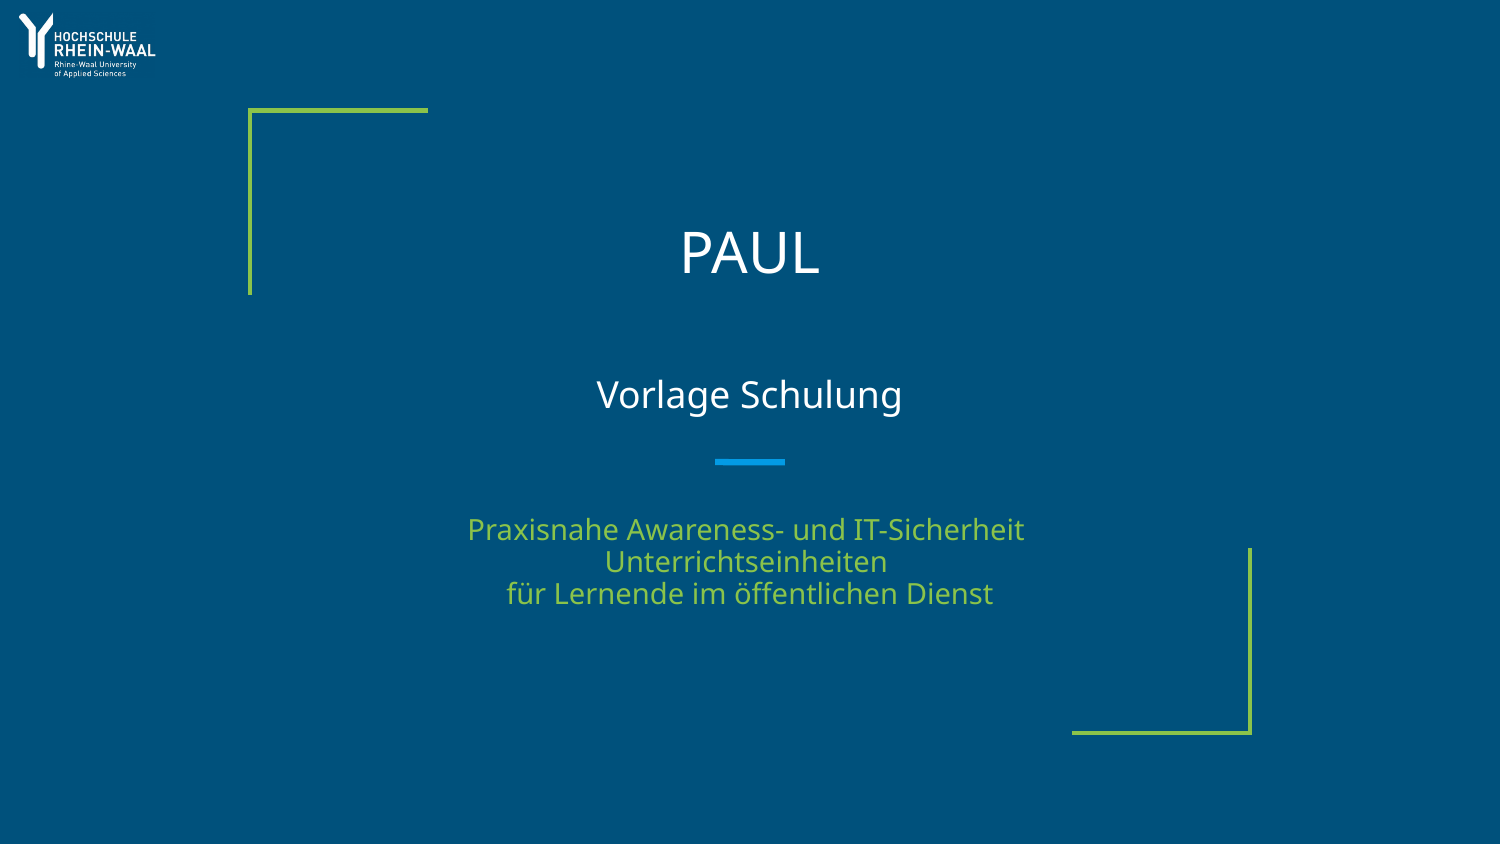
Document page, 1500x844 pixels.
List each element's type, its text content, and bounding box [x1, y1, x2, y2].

picture [112, 45, 120, 55]
picture [55, 33, 61, 41]
picture [67, 45, 74, 56]
picture [126, 49, 138, 56]
title PAUL Vorlage Schulung [275, 195, 1225, 435]
picture [20, 14, 35, 57]
picture [78, 45, 85, 56]
subtitle Praxisnahe Awareness- und IT-Sicherheit Unterrichtseinheiten für Lernende im öffentlichen Dienst [275, 500, 1225, 650]
picture [94, 45, 103, 56]
picture [149, 45, 155, 56]
picture [38, 15, 53, 68]
picture [123, 33, 128, 41]
picture [138, 45, 145, 54]
picture [55, 45, 63, 56]
